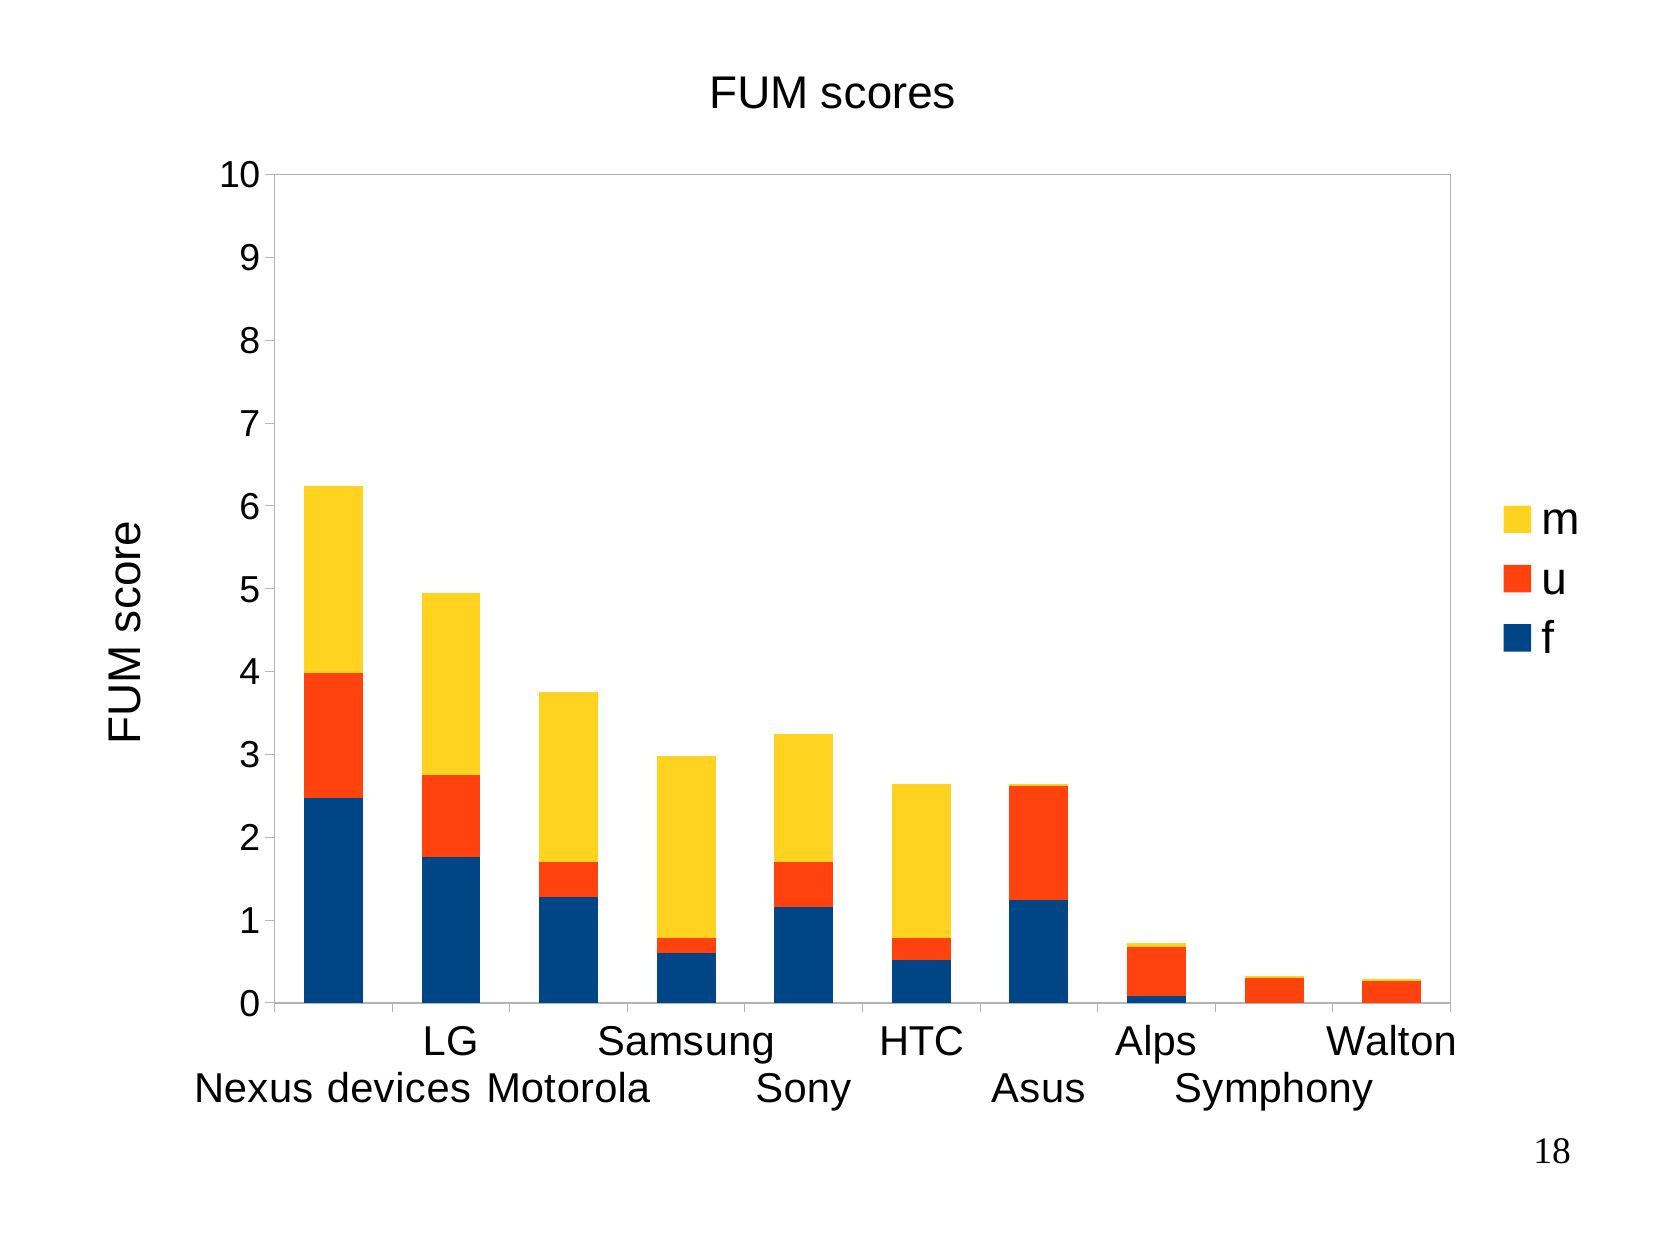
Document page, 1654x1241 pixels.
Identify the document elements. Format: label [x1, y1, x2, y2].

chart [59, 23, 1607, 1134]
